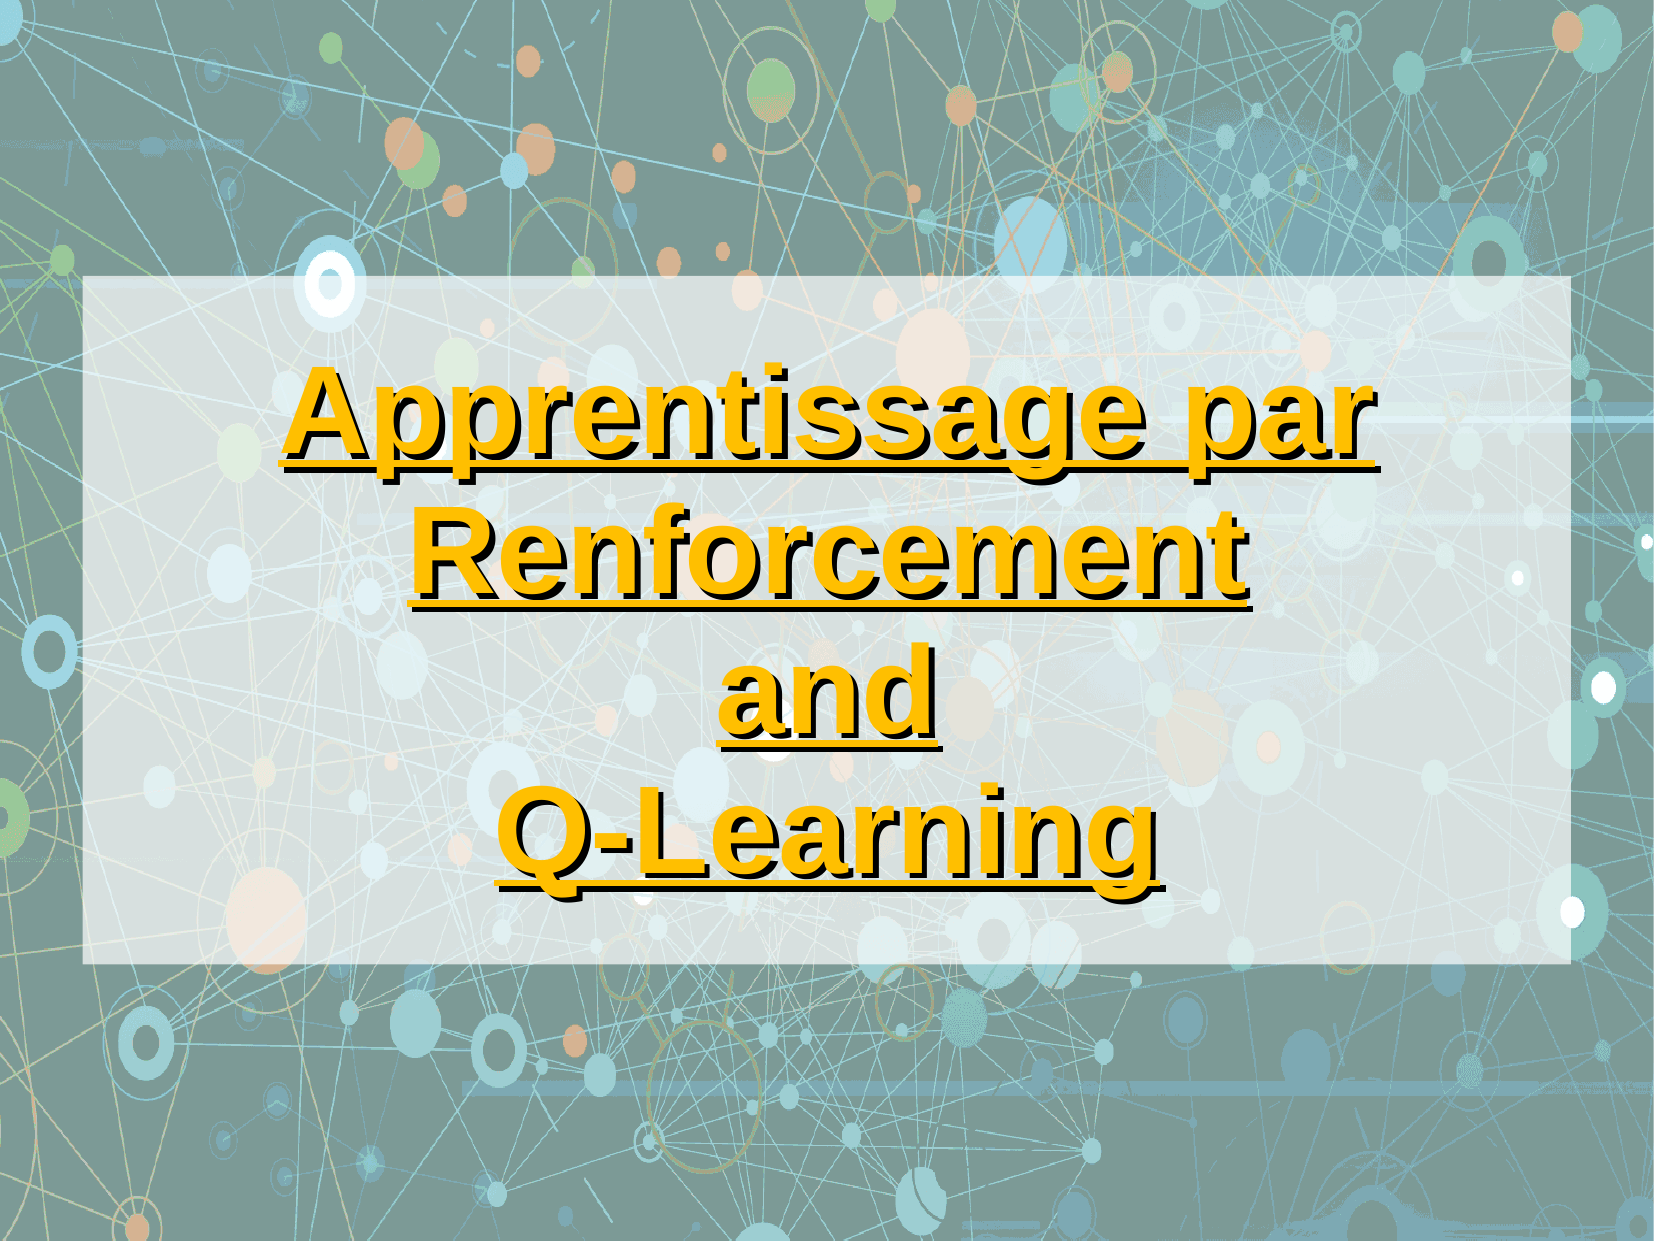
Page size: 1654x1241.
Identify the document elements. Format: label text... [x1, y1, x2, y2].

picture [0, 0, 1654, 1241]
title Apprentissage par Renforcement and Q-Learning [82, 275, 1571, 965]
